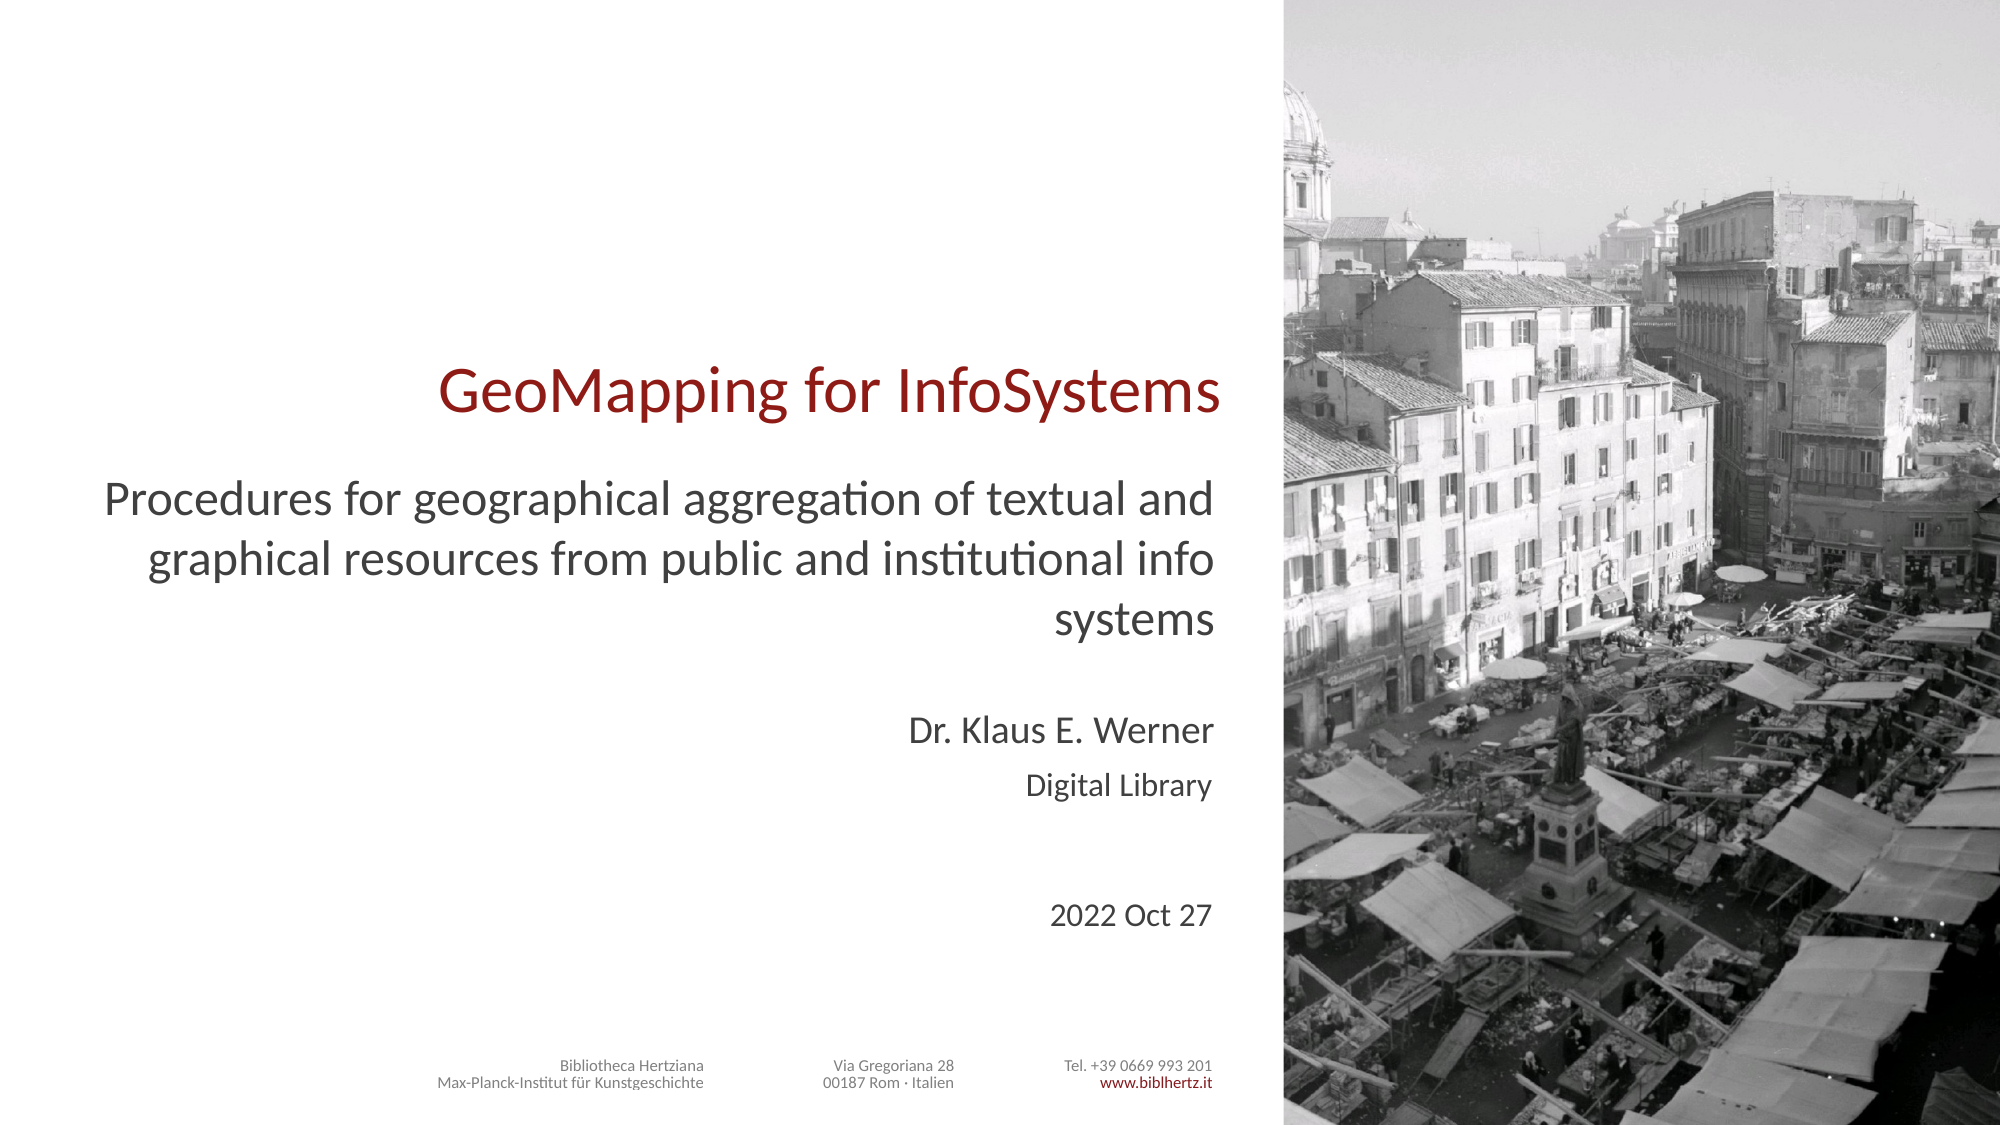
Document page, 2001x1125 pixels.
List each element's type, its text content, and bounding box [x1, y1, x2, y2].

list Digital Library [86, 763, 1213, 804]
list 2022 Oct 27 [85, 893, 1213, 934]
list Procedures for geographical aggregation of textual and graphical resources from public and institutional info systems [90, 464, 1215, 526]
list Dr. Klaus E. Werner [90, 704, 1215, 753]
picture [1237, 0, 2000, 1125]
list GeoMapping for InfoSystems [112, 345, 1222, 413]
